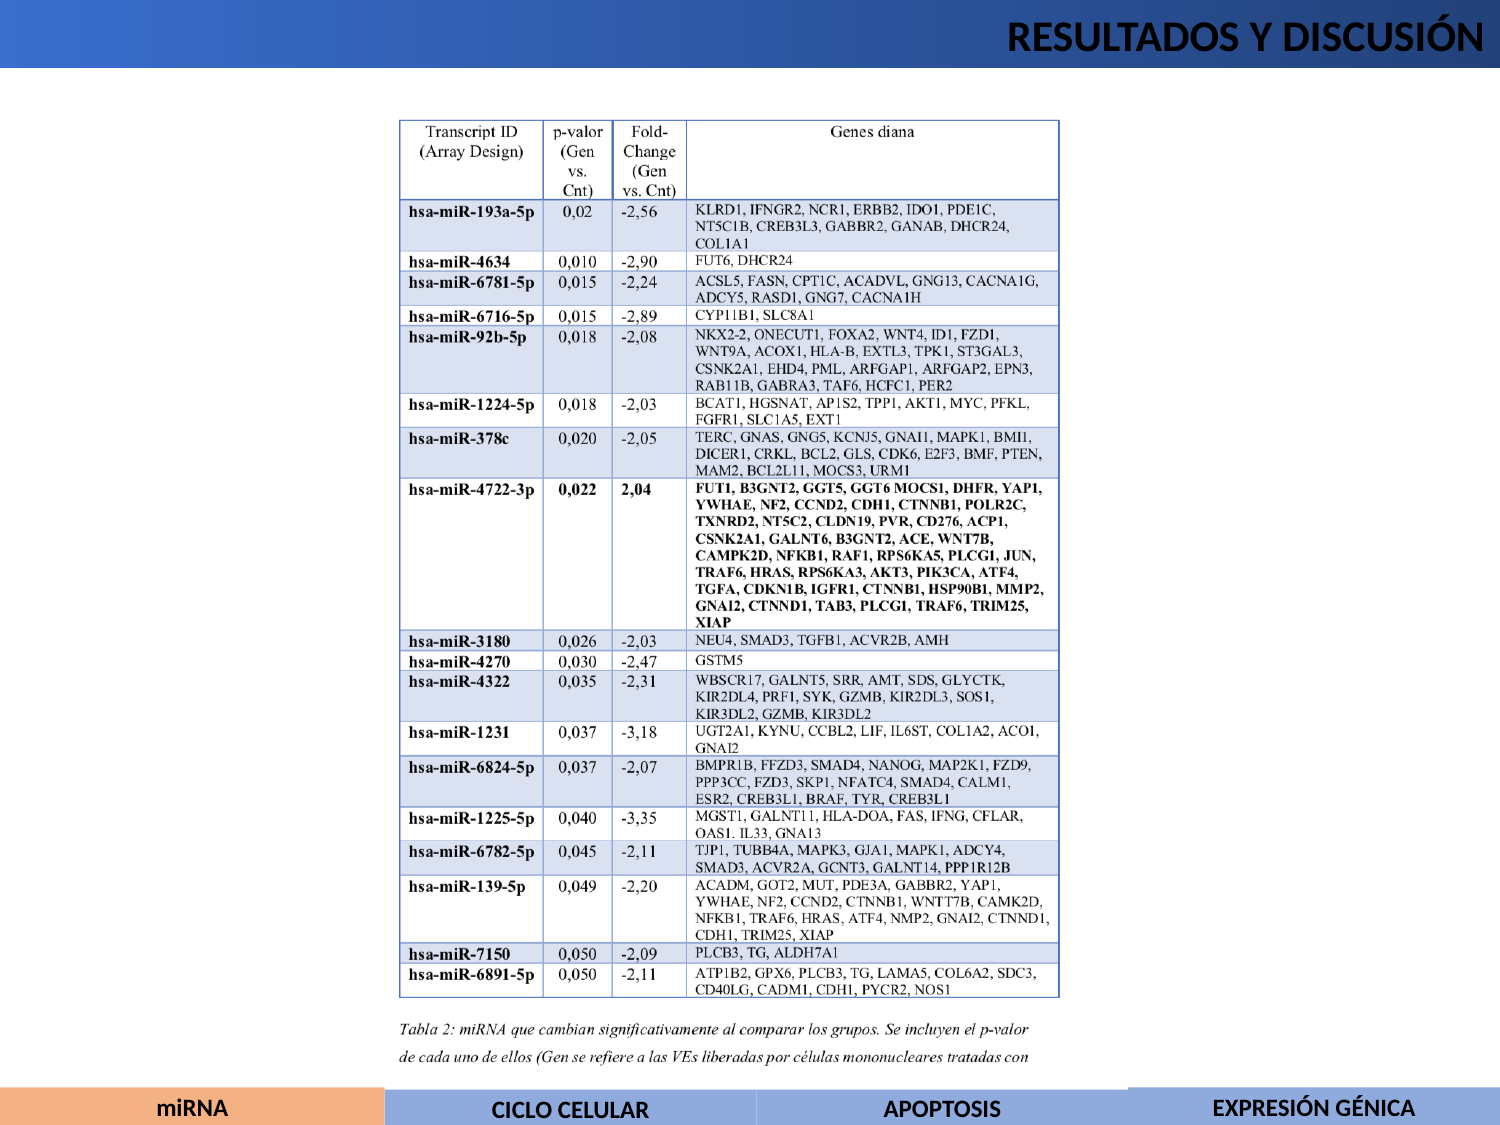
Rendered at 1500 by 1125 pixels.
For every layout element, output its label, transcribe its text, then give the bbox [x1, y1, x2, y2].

picture [382, 81, 1079, 1080]
text_box APOPTOSIS [756, 1089, 1128, 1125]
text_box RESULTADOS Y DISCUSIÓN [0, 0, 1500, 68]
text_box CICLO CELULAR [384, 1089, 756, 1125]
text_box EXPRESIÓN GÉNICA [1128, 1087, 1500, 1125]
text_box miRNA [0, 1087, 385, 1125]
